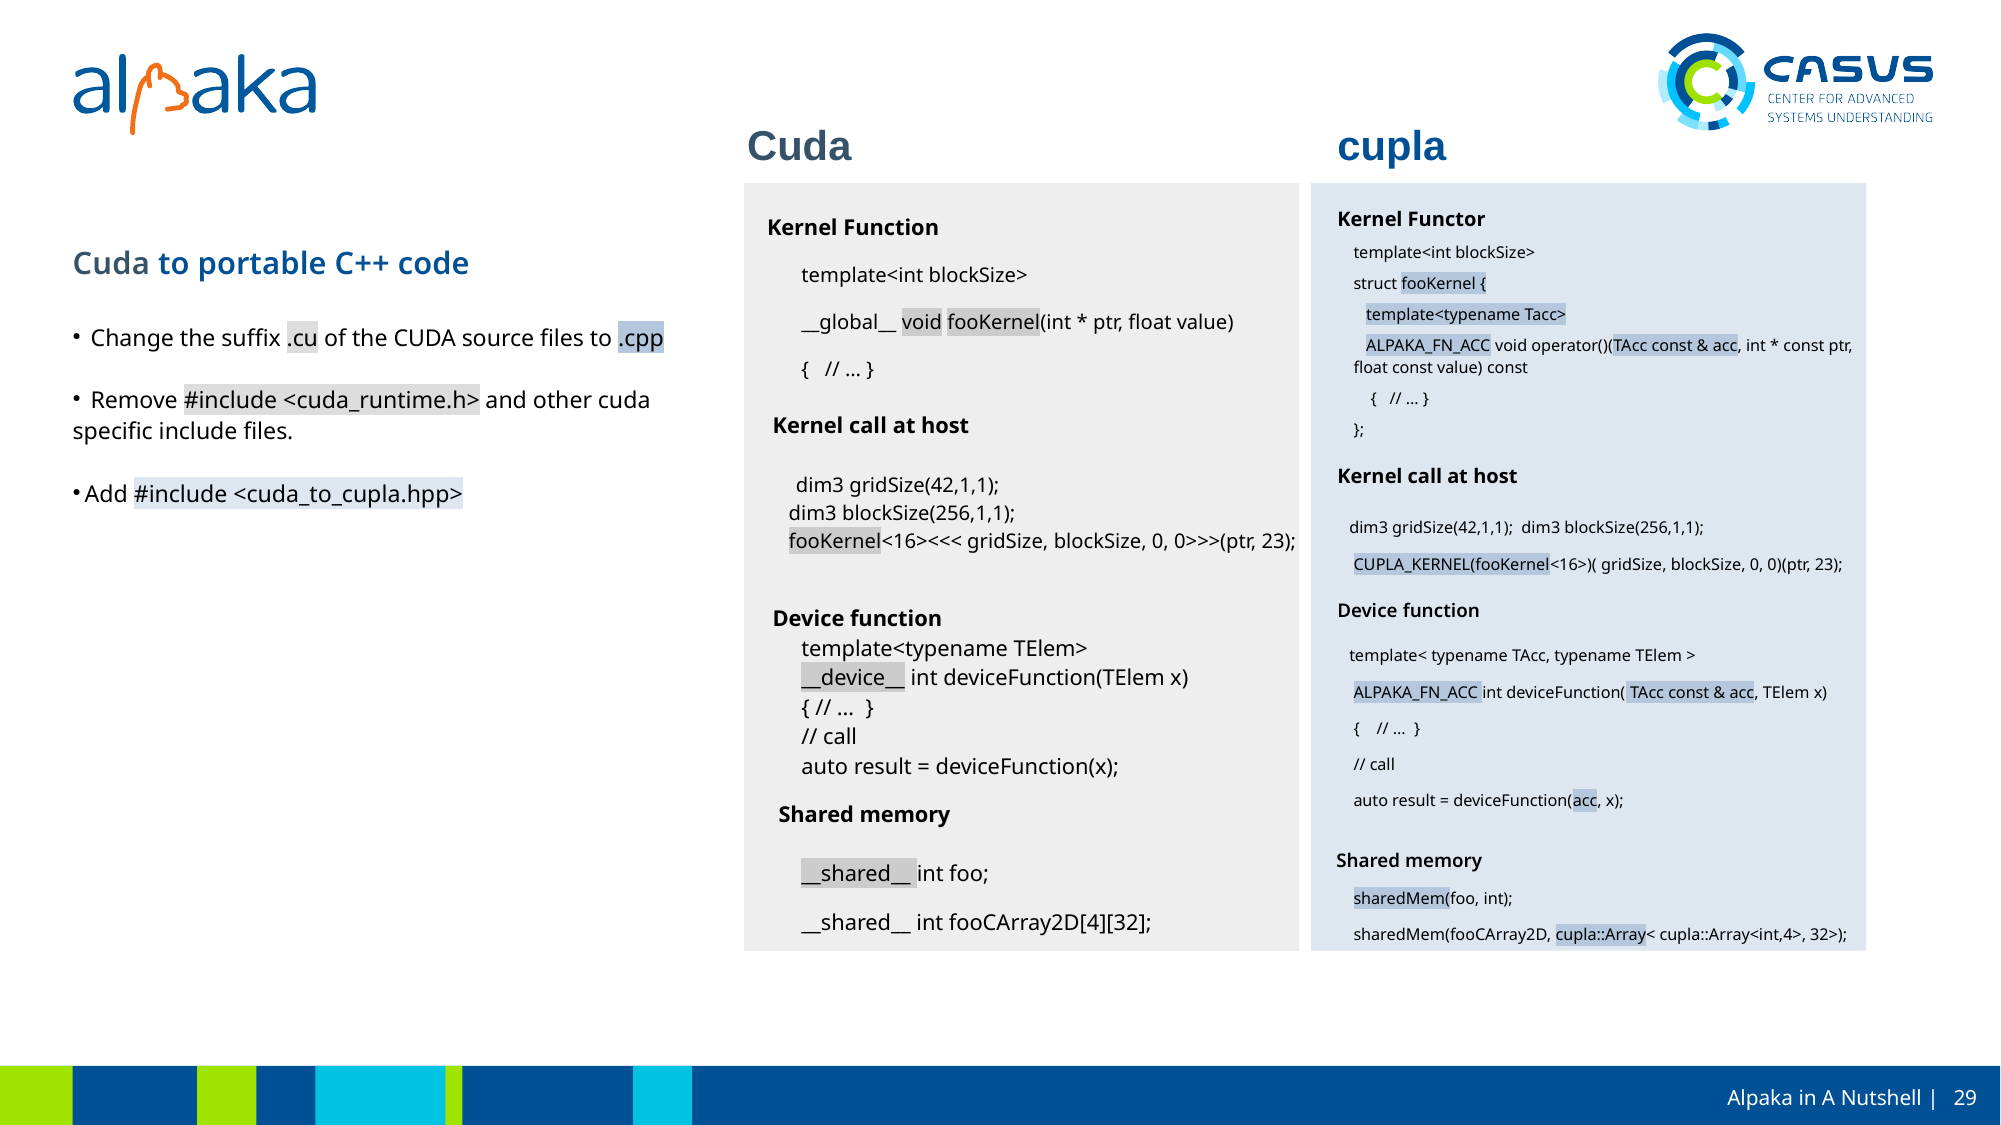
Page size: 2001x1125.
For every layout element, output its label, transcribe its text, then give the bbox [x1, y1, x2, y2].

list Kernel Function template<int blockSize> __global__ void fooKernel(int * ptr, float value) { // … } Kernel call at host dim3 gridSize(42,1,1); dim3 blockSize(256,1,1); fooKernel<16><<< gridSize, blockSize, 0, 0>>>(ptr, 23); Device function template<typename TElem> __device__ int deviceFunction(TElem x) { // … } // call auto result = deviceFunction(x); Shared memory __shared__ int foo; __shared__ int fooCArray2D[4][32]; [744, 183, 1300, 951]
picture [1658, 33, 1933, 131]
text_box cupla [1322, 115, 1501, 178]
list Kernel Functor template<int blockSize> struct fooKernel { template<typename Tacc> ALPAKA_FN_ACC void operator()(TAcc const & acc, int * const ptr, float const value) const { // ... } }; Kernel call at host dim3 gridSize(42,1,1); dim3 blockSize(256,1,1); CUPLA_KERNEL(fooKernel<16>)( gridSize, blockSize, 0, 0)(ptr, 23); Device function template< typename TAcc, typename TElem > ALPAKA_FN_ACC int deviceFunction( TAcc const & acc, TElem x) { // … } // call auto result = deviceFunction(acc, x); Shared memory sharedMem(foo, int); sharedMem(fooCArray2D, cupla::Array< cupla::Array<int,4>, 32>); [1311, 183, 1867, 951]
text_box Cuda [732, 115, 910, 178]
picture [72, 53, 317, 136]
list Cuda to portable C++ code Change the suffix .cu of the CUDA source files to .cpp Remove #include <cuda_runtime.h> and other cuda specific include files. Add #include <cuda_to_cupla.hpp> [72, 152, 697, 615]
